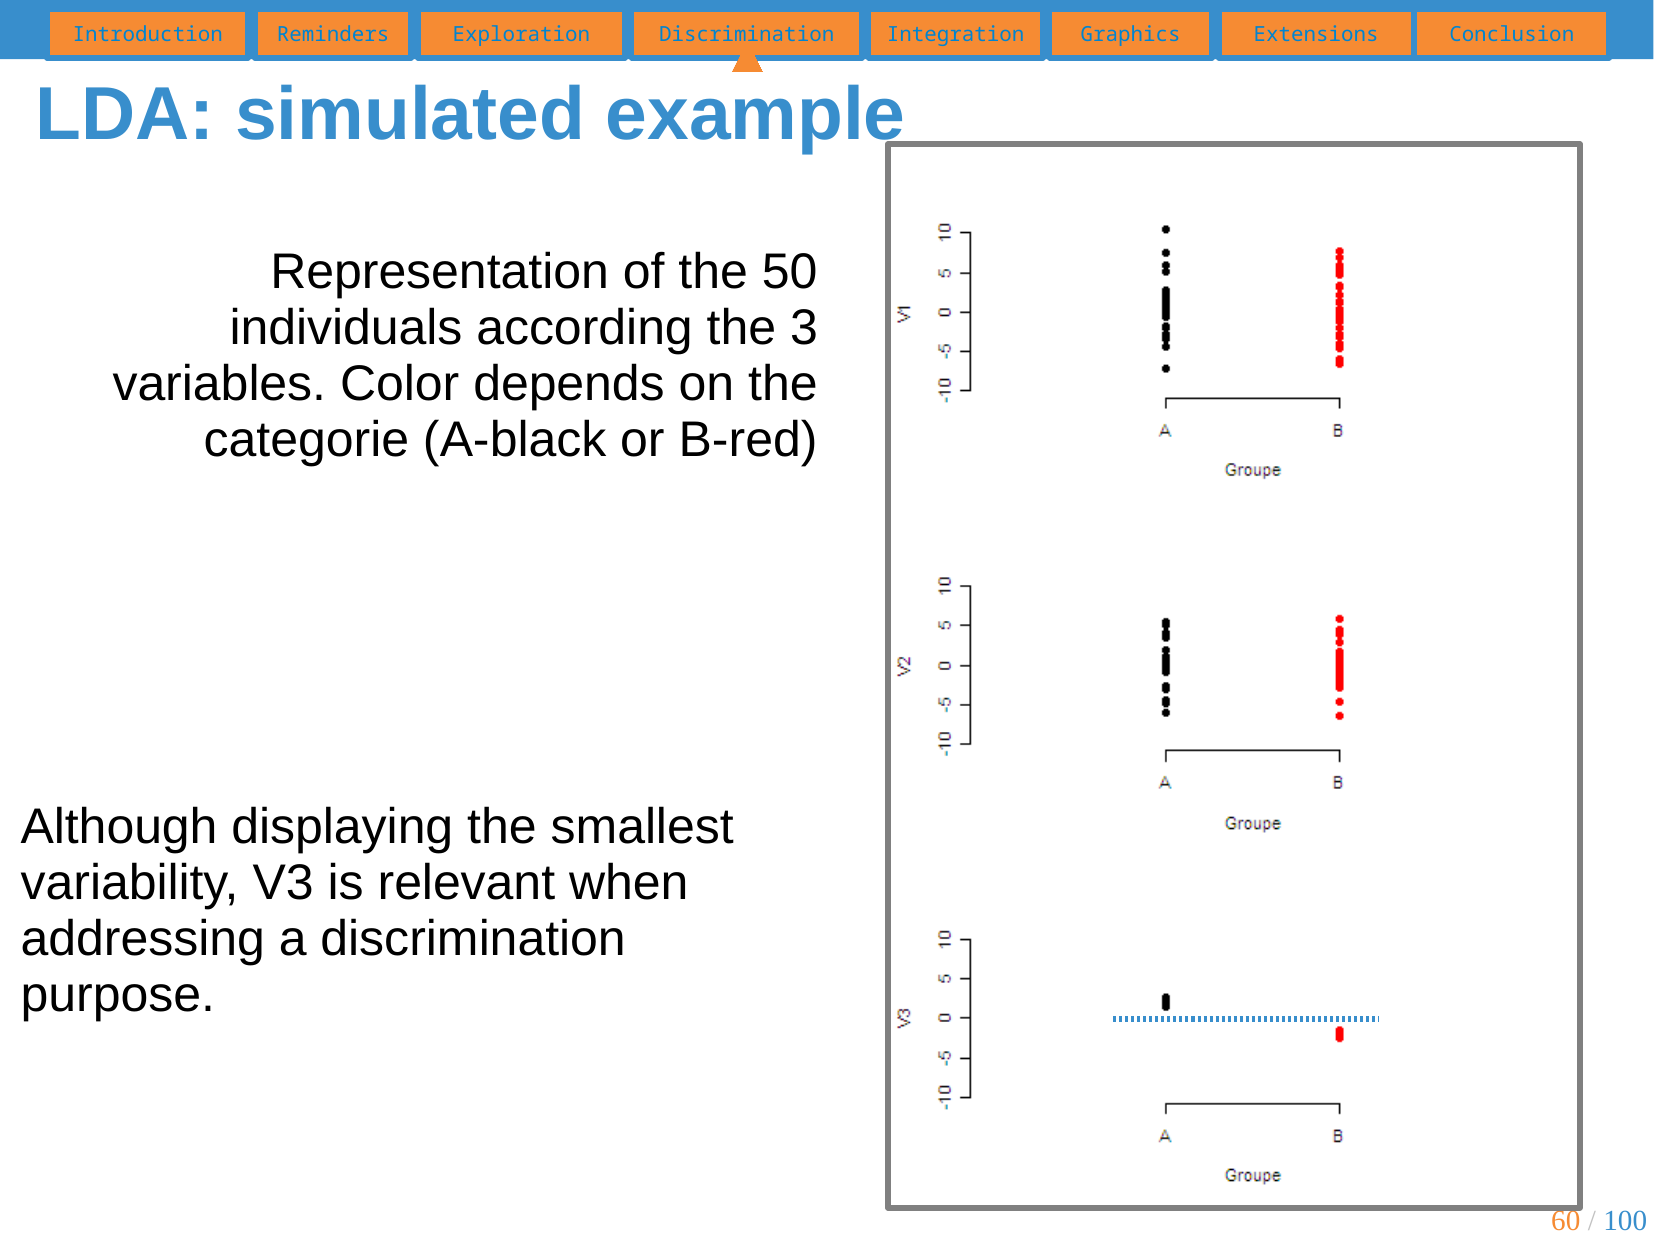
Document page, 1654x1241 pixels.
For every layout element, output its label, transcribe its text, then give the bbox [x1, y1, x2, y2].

picture [890, 147, 1577, 1205]
text_box Representation of the 50 individuals according the 3 variables. Color depends on the categorie (A-black or B-red) [35, 236, 833, 491]
text_box Although displaying the smallest variability, V3 is relevant when addressing a discrimination purpose. [5, 791, 833, 1030]
title LDA: simulated example [35, 61, 1571, 166]
text_box [732, 41, 763, 72]
